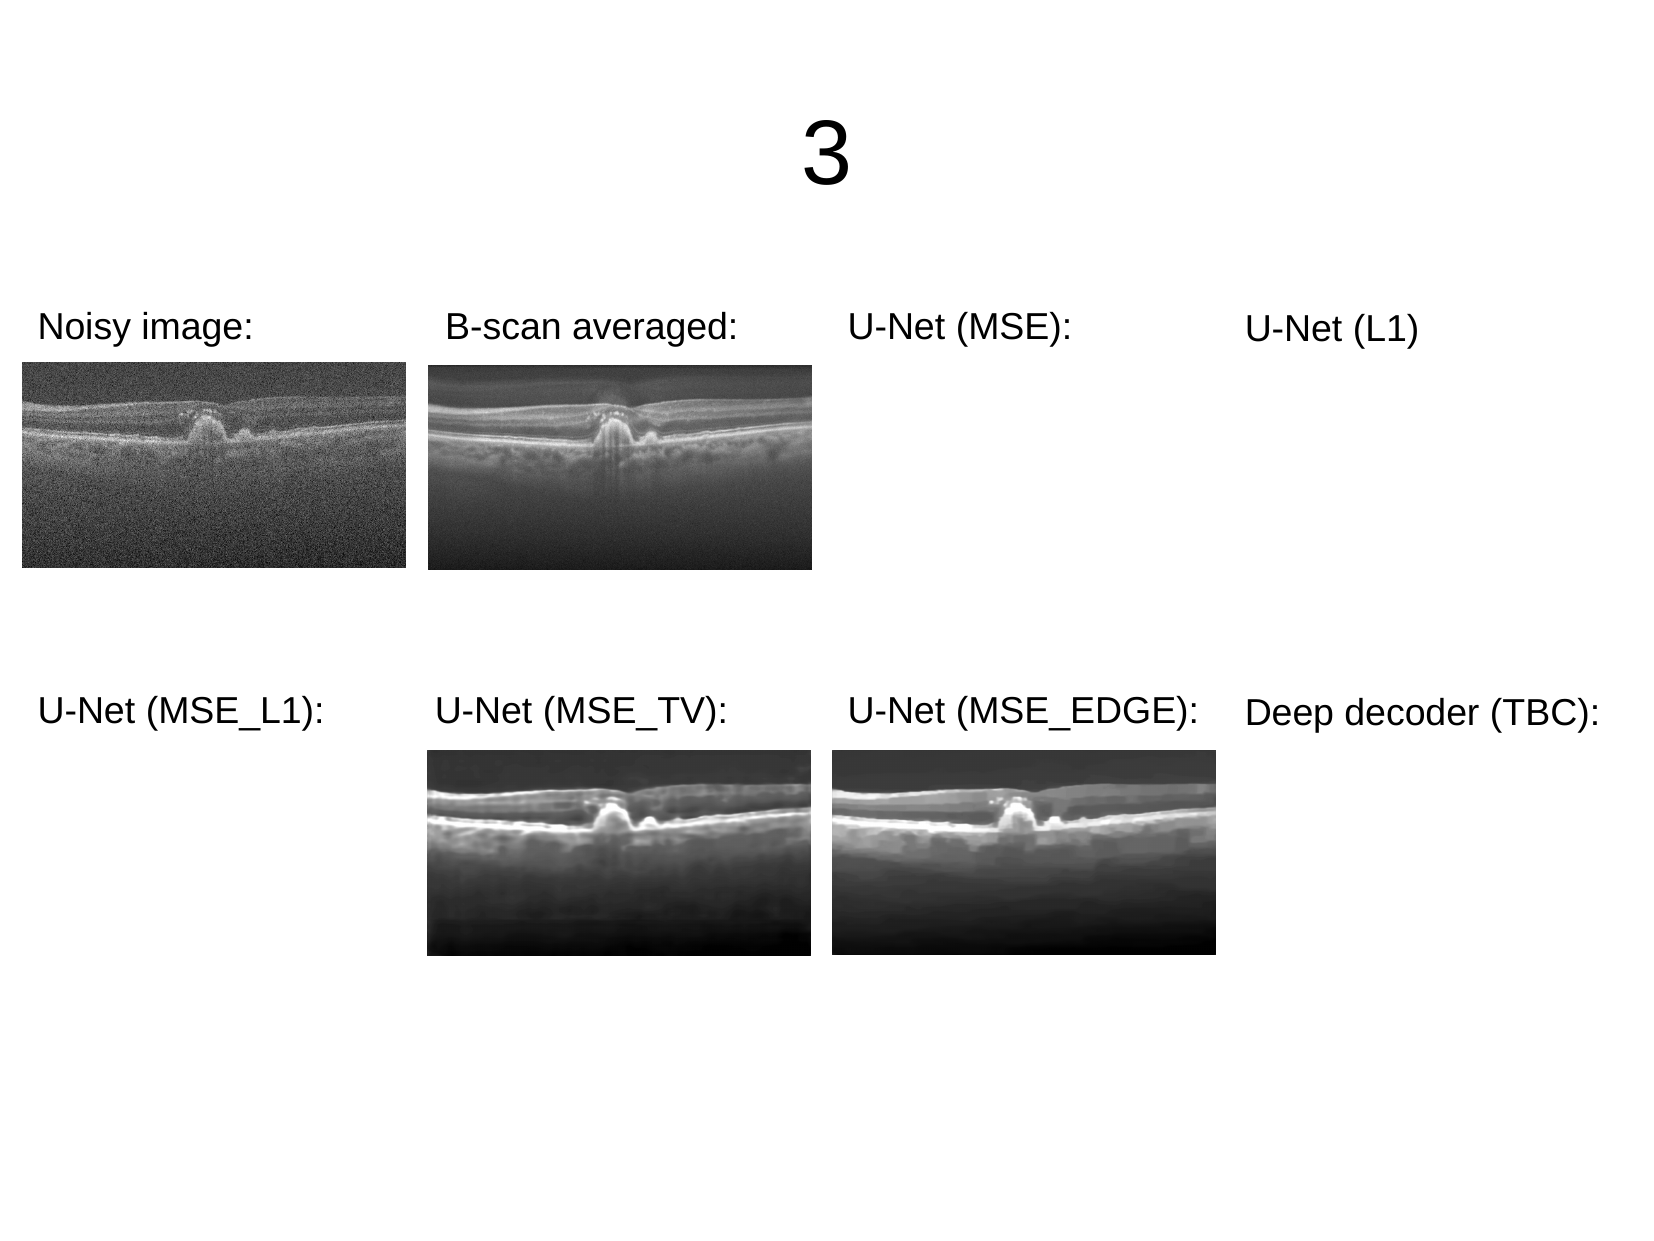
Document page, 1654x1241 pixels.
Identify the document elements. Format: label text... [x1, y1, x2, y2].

text_box U-Net (MSE_TV): [420, 682, 744, 740]
picture [832, 750, 1216, 955]
picture [427, 750, 811, 956]
picture [428, 365, 812, 571]
text_box U-Net (L1) [1230, 300, 1435, 357]
title 3 [82, 49, 1571, 257]
text_box B-scan averaged: [420, 298, 754, 356]
picture [22, 362, 406, 568]
text_box U-Net (MSE_EDGE): [832, 682, 1215, 740]
text_box Noisy image: [22, 298, 269, 356]
text_box U-Net (MSE_L1): [22, 682, 340, 740]
text_box Deep decoder (TBC): [1230, 683, 1616, 741]
text_box U-Net (MSE): [832, 298, 1088, 356]
